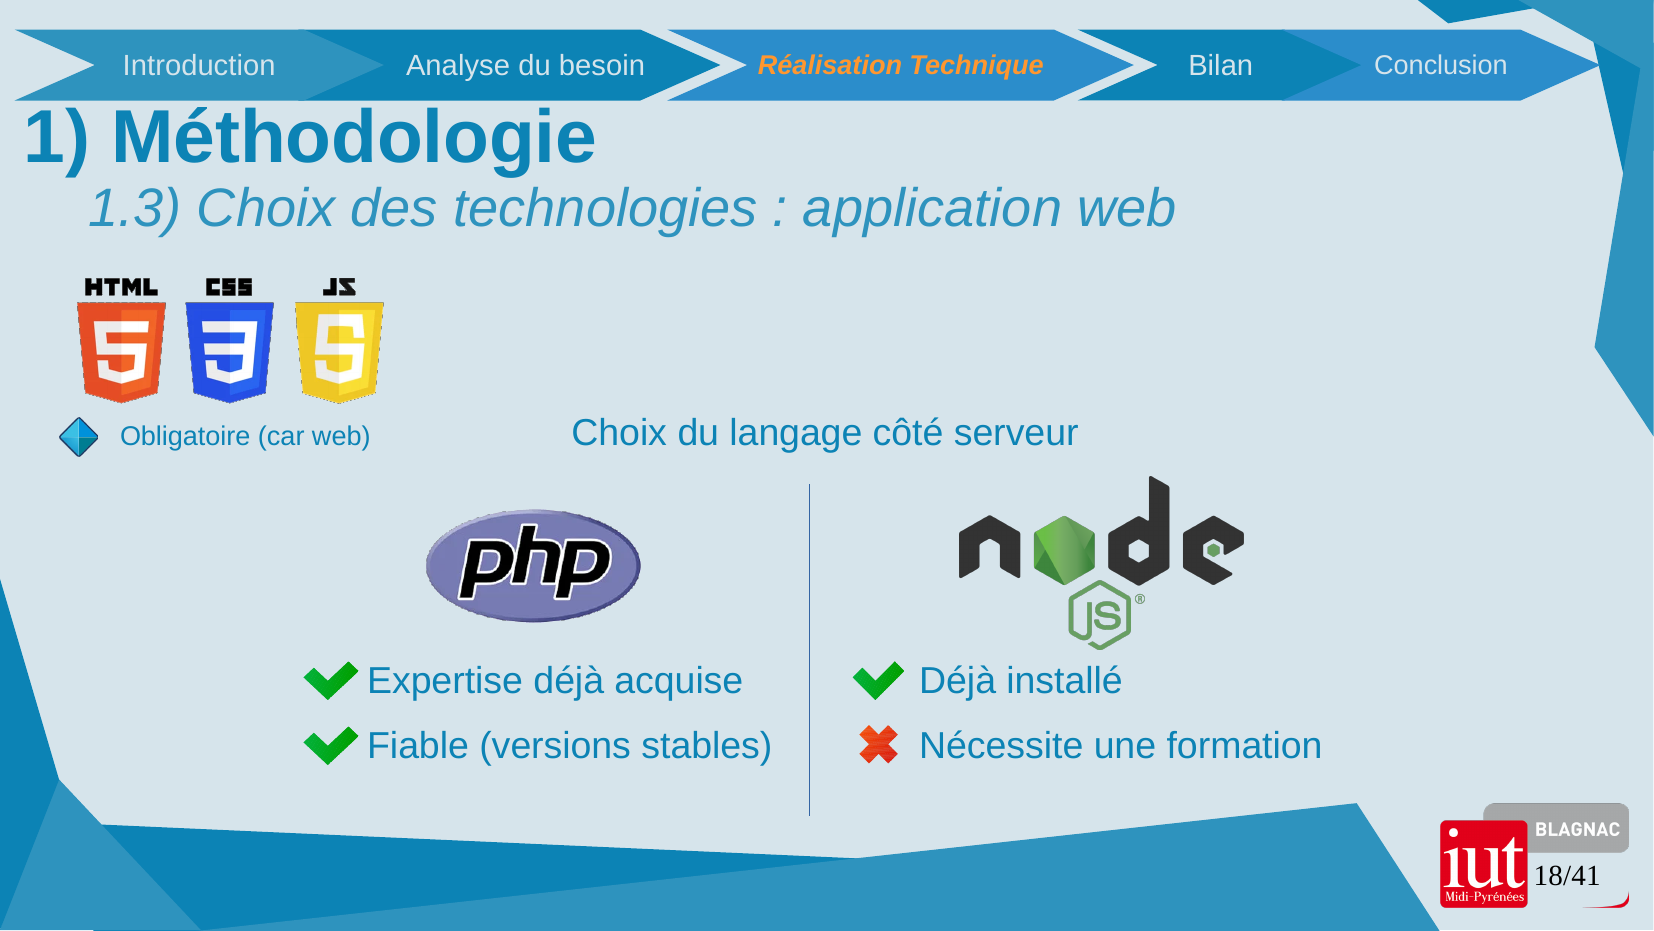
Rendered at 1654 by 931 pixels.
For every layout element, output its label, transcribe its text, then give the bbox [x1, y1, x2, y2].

picture [413, 496, 650, 629]
text_box Obligatoire (car web) [105, 413, 443, 461]
picture [857, 723, 900, 766]
text_box Conclusion [1281, 29, 1601, 101]
text_box Réalisation Technique [667, 29, 1134, 101]
text_box Bilan [1077, 29, 1359, 101]
text_box Déjà installé Nécessite une formation [904, 651, 1351, 775]
title 1) Méthodologie [23, 94, 1512, 179]
picture [1440, 803, 1629, 908]
picture [303, 726, 359, 766]
title 1.3) Choix des technologies : application web [88, 177, 1388, 238]
picture [59, 417, 98, 457]
text_box Choix du langage côté serveur [556, 403, 1098, 461]
picture [71, 268, 392, 414]
picture [303, 661, 359, 700]
text_box Introduction [14, 29, 384, 101]
picture [959, 476, 1244, 650]
picture [852, 661, 905, 700]
text_box Expertise déjà acquise Fiable (versions stables) [352, 651, 792, 817]
text_box Analyse du besoin [305, 29, 721, 101]
